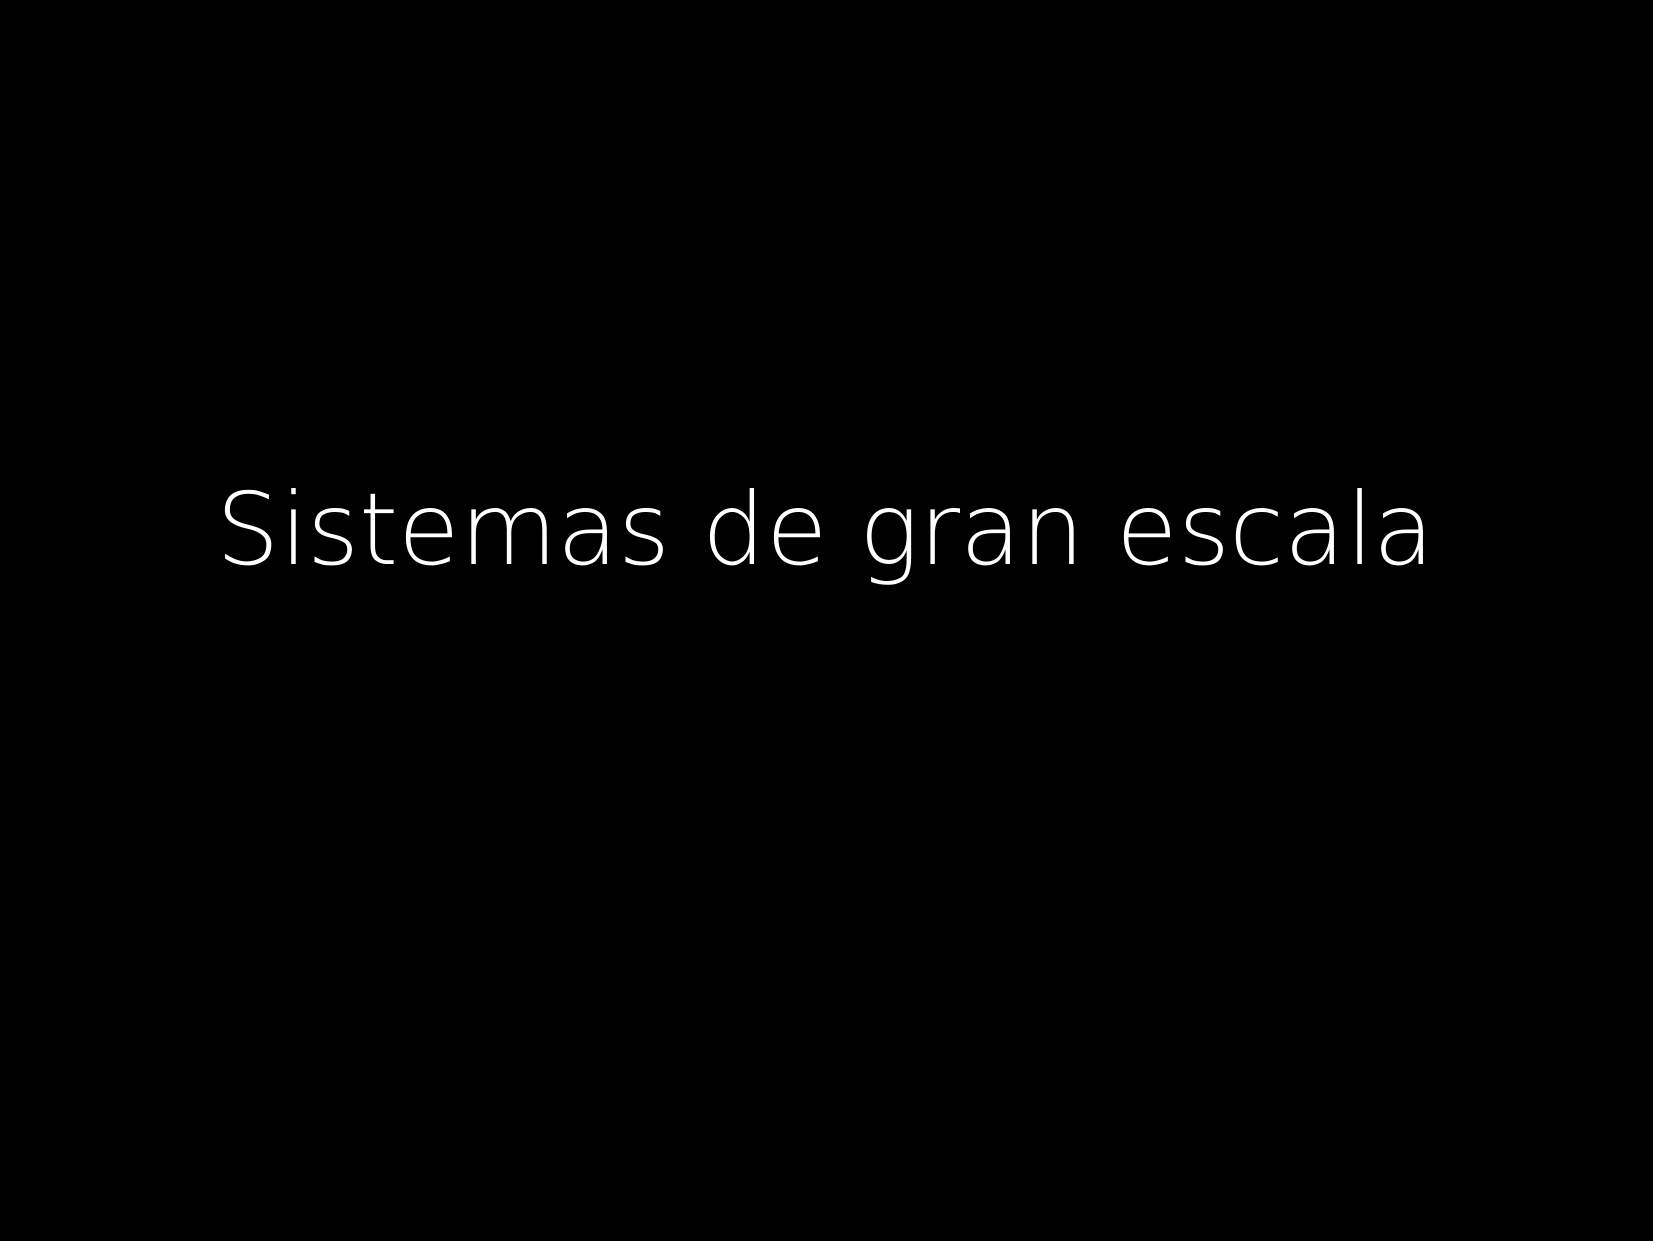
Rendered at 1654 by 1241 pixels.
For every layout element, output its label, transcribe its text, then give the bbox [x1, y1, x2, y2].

subtitle Sistemas de gran escala [82, 49, 1571, 1010]
